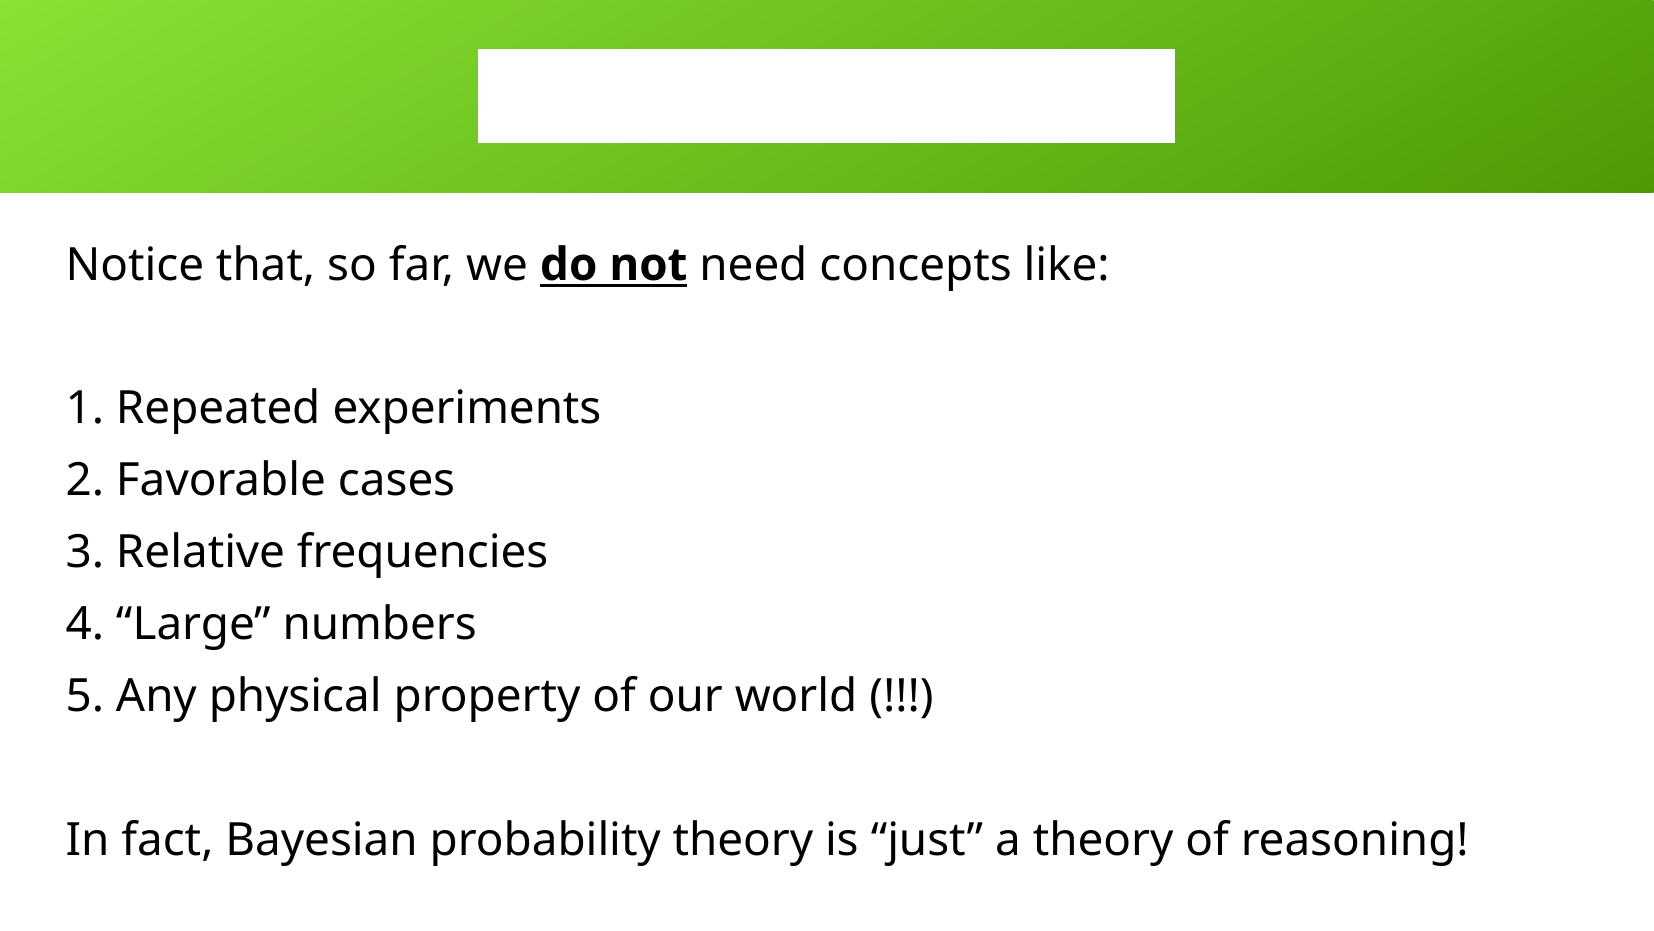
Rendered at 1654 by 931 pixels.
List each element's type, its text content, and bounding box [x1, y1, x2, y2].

text_box Notice that, so far, we do not need concepts like: 1. Repeated experiments 2. Favorable cases 3. Relative frequencies 4. “Large” numbers 5. Any physical property of our world (!!!) In fact, Bayesian probability theory is “just” a theory of reasoning! [50, 195, 1576, 895]
title Bayesian foundations [0, 0, 1654, 193]
